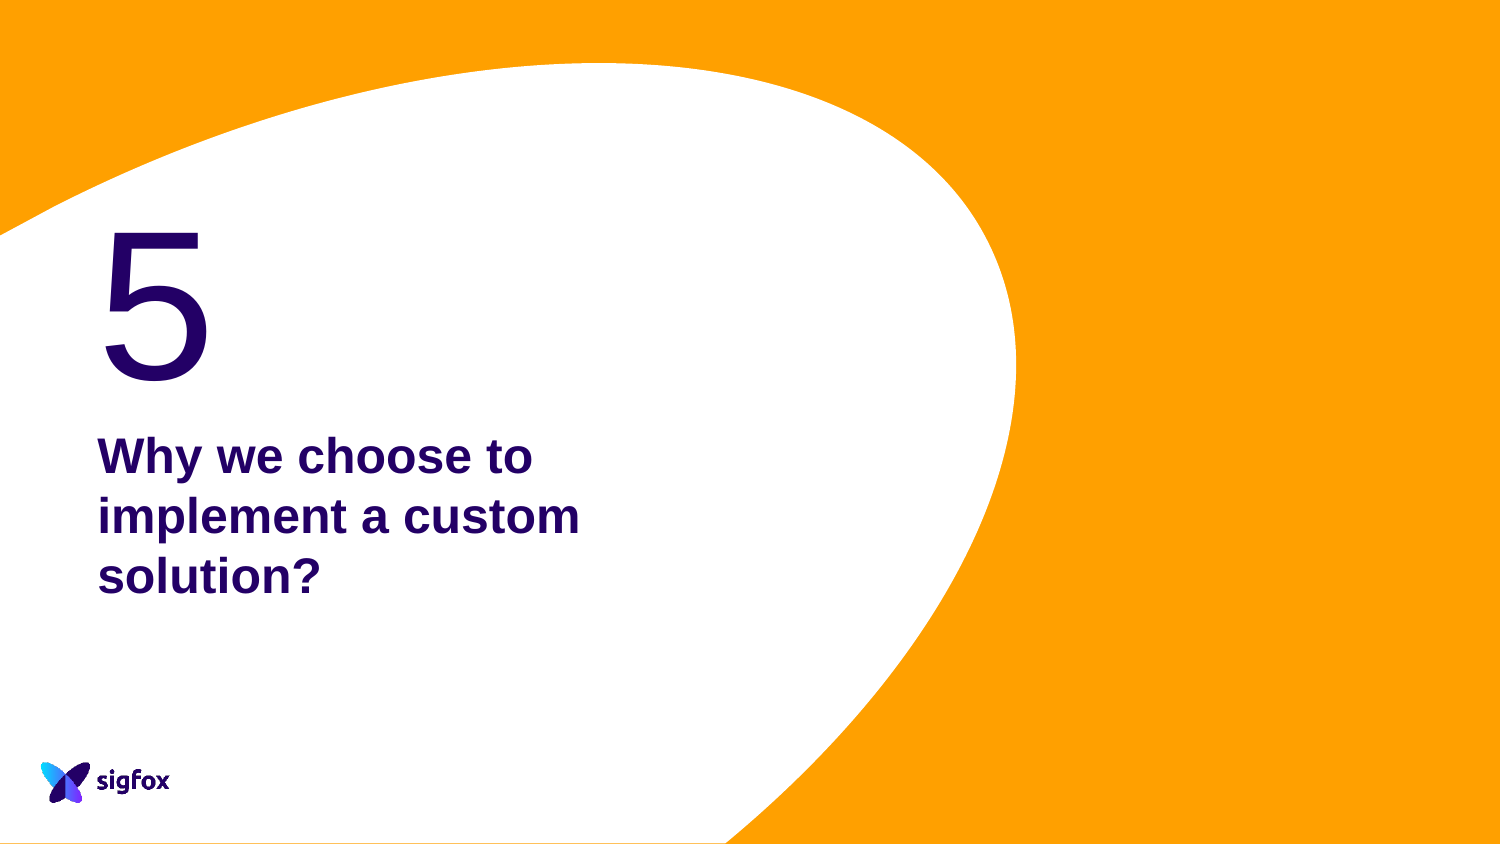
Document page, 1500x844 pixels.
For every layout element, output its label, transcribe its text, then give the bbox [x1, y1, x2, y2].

picture [36, 760, 175, 804]
text_box 5 [97, 167, 406, 432]
text_box Why we choose to implement a custom solution? [97, 423, 786, 539]
